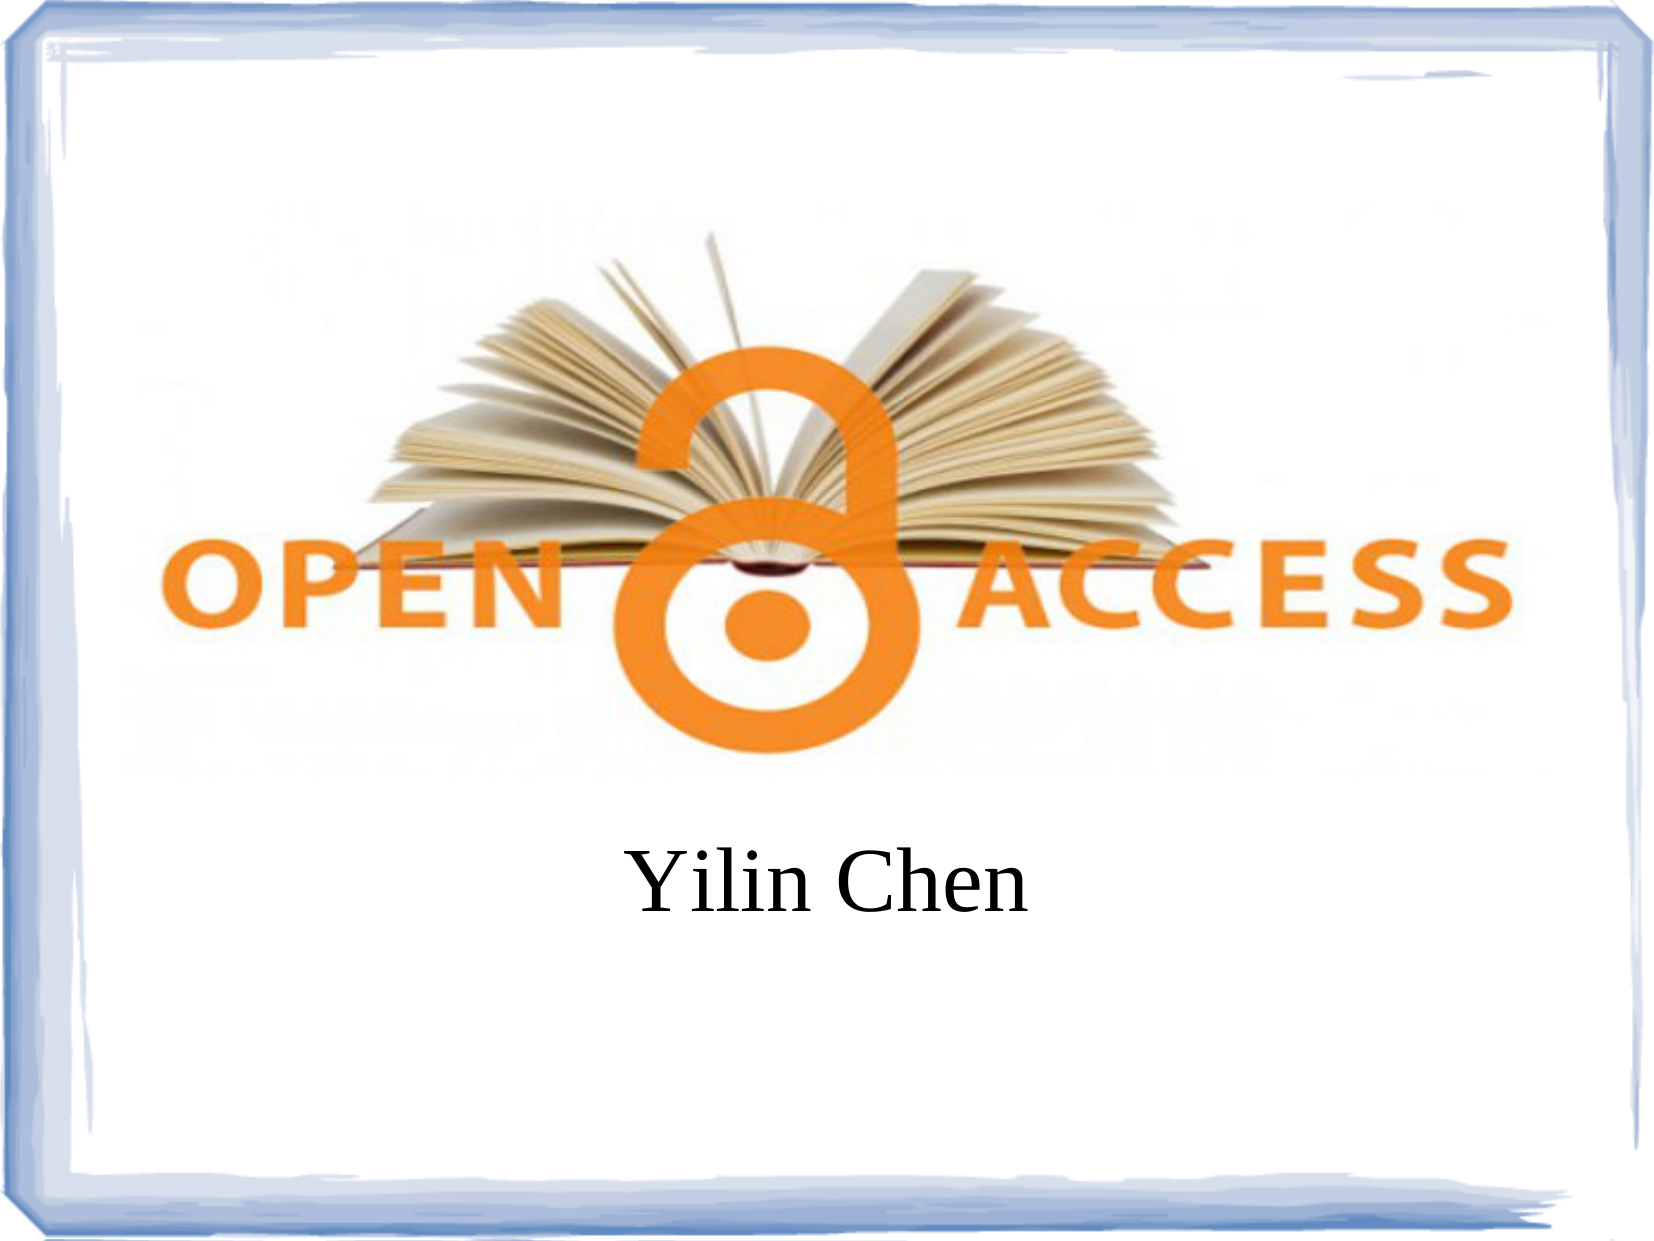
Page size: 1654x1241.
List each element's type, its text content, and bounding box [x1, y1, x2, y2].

subtitle Yilin Chen [248, 777, 1406, 1020]
picture [0, 0, 1654, 1241]
